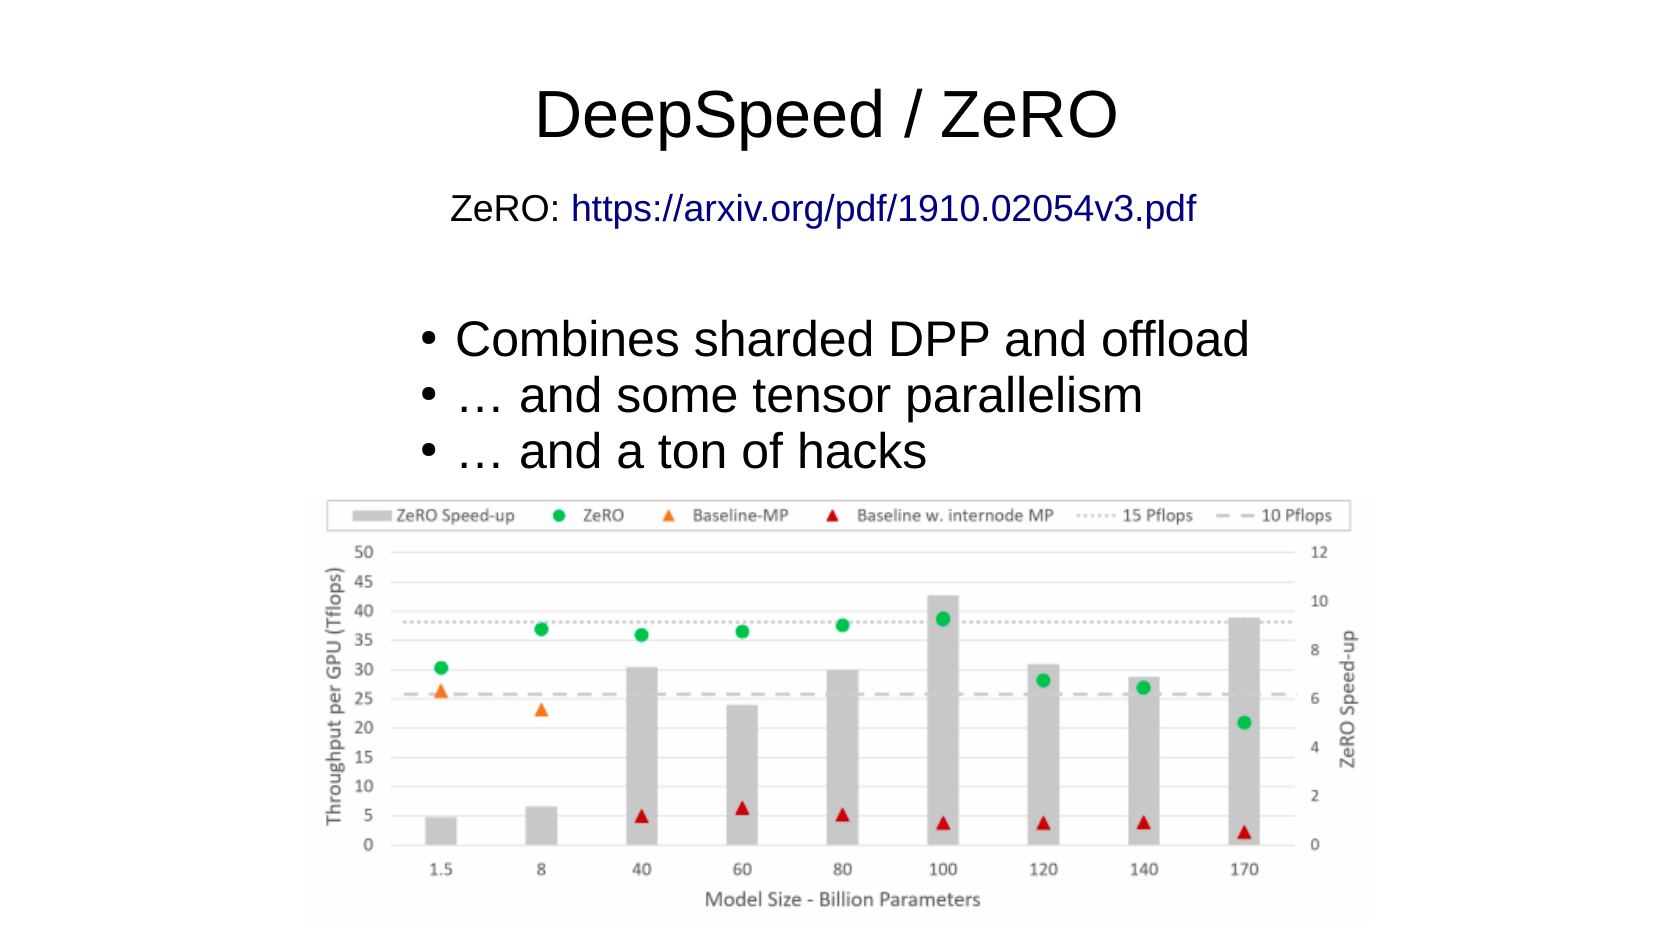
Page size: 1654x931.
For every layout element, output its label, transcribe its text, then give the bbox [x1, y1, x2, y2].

title DeepSpeed / ZeRO [82, 37, 1571, 179]
text_box Combines sharded DPP and offload … and some tensor parallelism … and a ton of hacks [405, 304, 1306, 766]
picture [300, 497, 1371, 922]
text_box ZeRO: https://arxiv.org/pdf/1910.02054v3.pdf [0, 179, 1654, 279]
